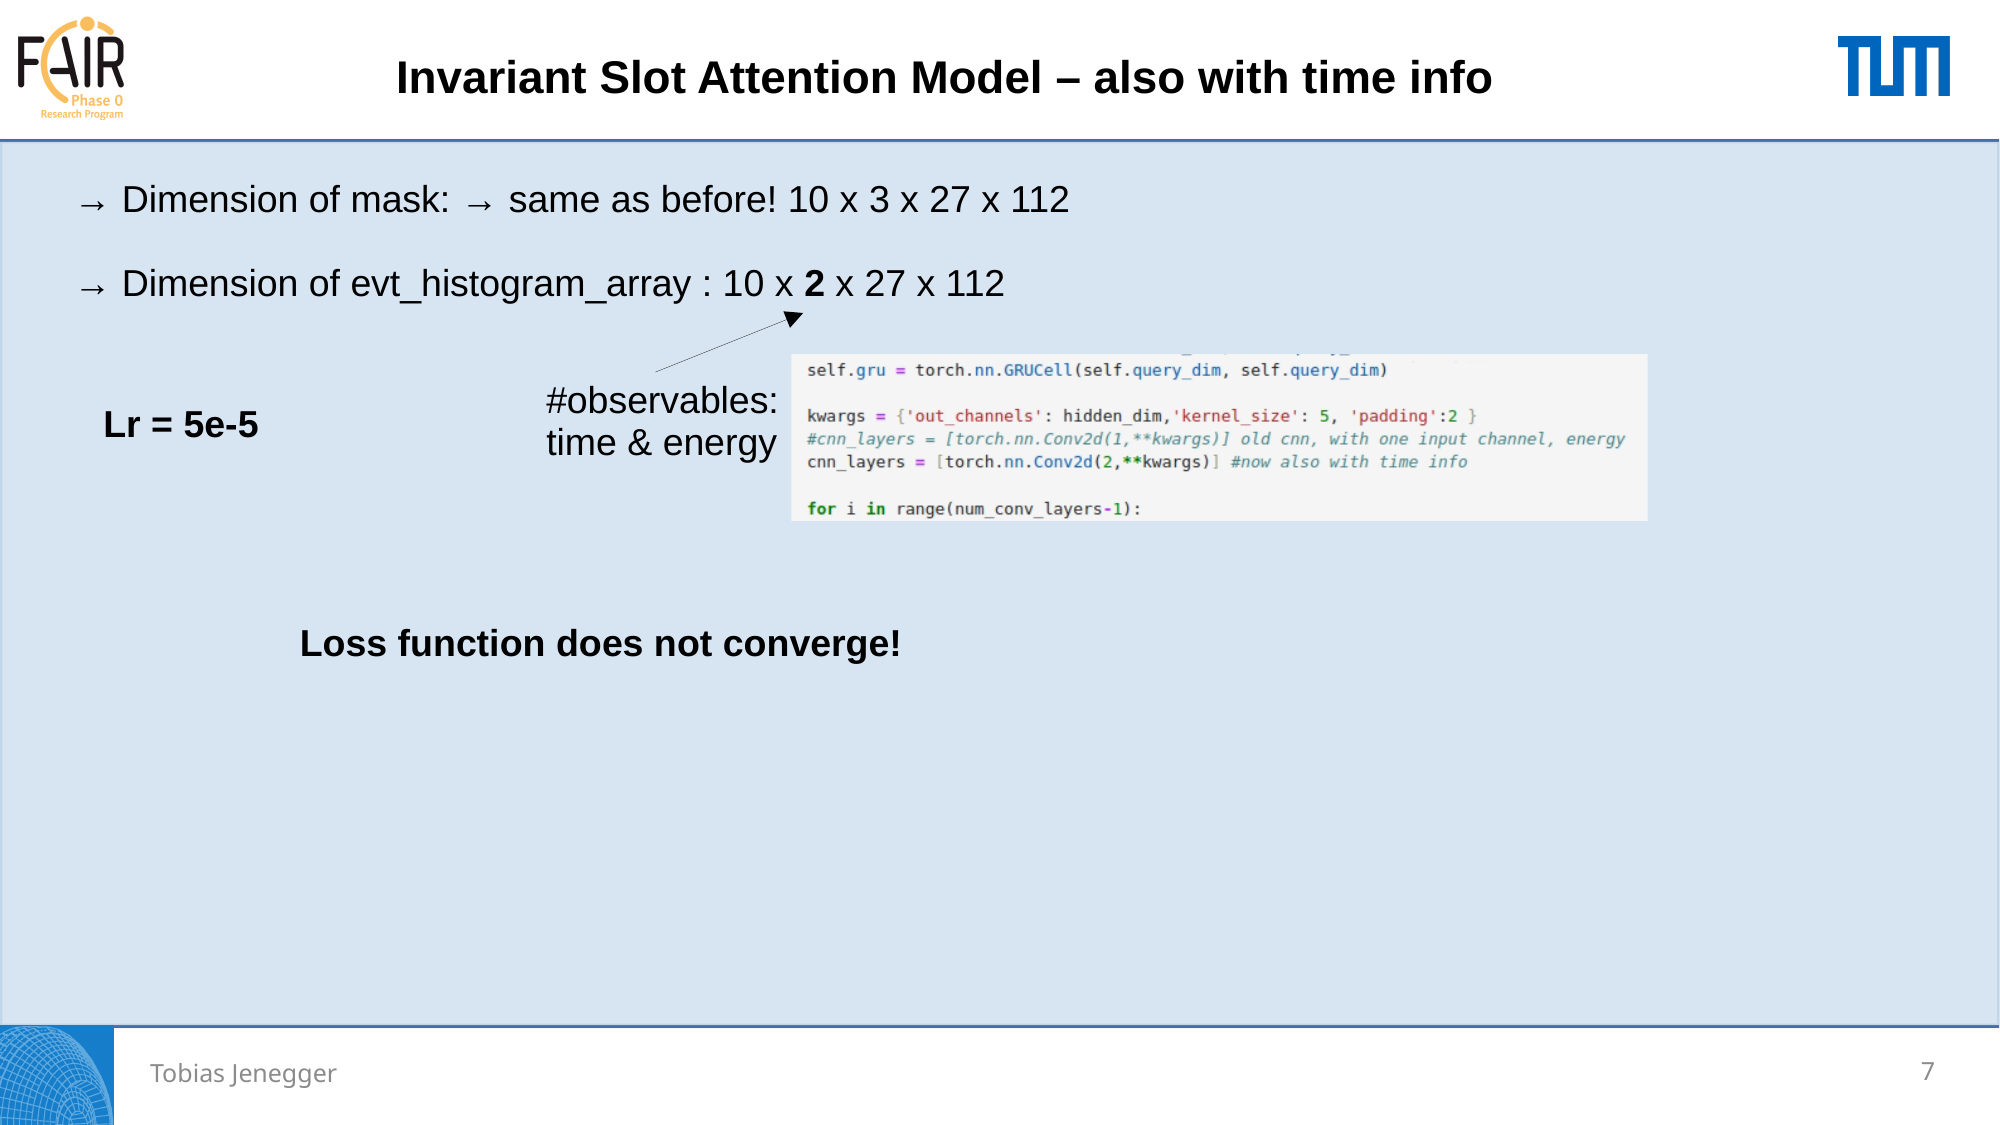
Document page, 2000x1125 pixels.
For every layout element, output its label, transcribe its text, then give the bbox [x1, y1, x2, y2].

picture [1838, 36, 1950, 96]
text_box Invariant Slot Attention Model – also with time info [300, 45, 1591, 112]
text_box → Dimension of mask: → same as before! 10 x 3 x 27 x 112 → Dimension of evt_histogram_array : 10 x 2 x 27 x 112 [59, 171, 1329, 355]
text_box Lr = 5e-5 [88, 395, 532, 453]
picture [0, 1025, 114, 1125]
picture [15, 15, 142, 120]
text_box Loss function does not converge! [285, 615, 1711, 672]
text_box #observables: time & energy [531, 372, 791, 471]
picture [791, 354, 1648, 521]
